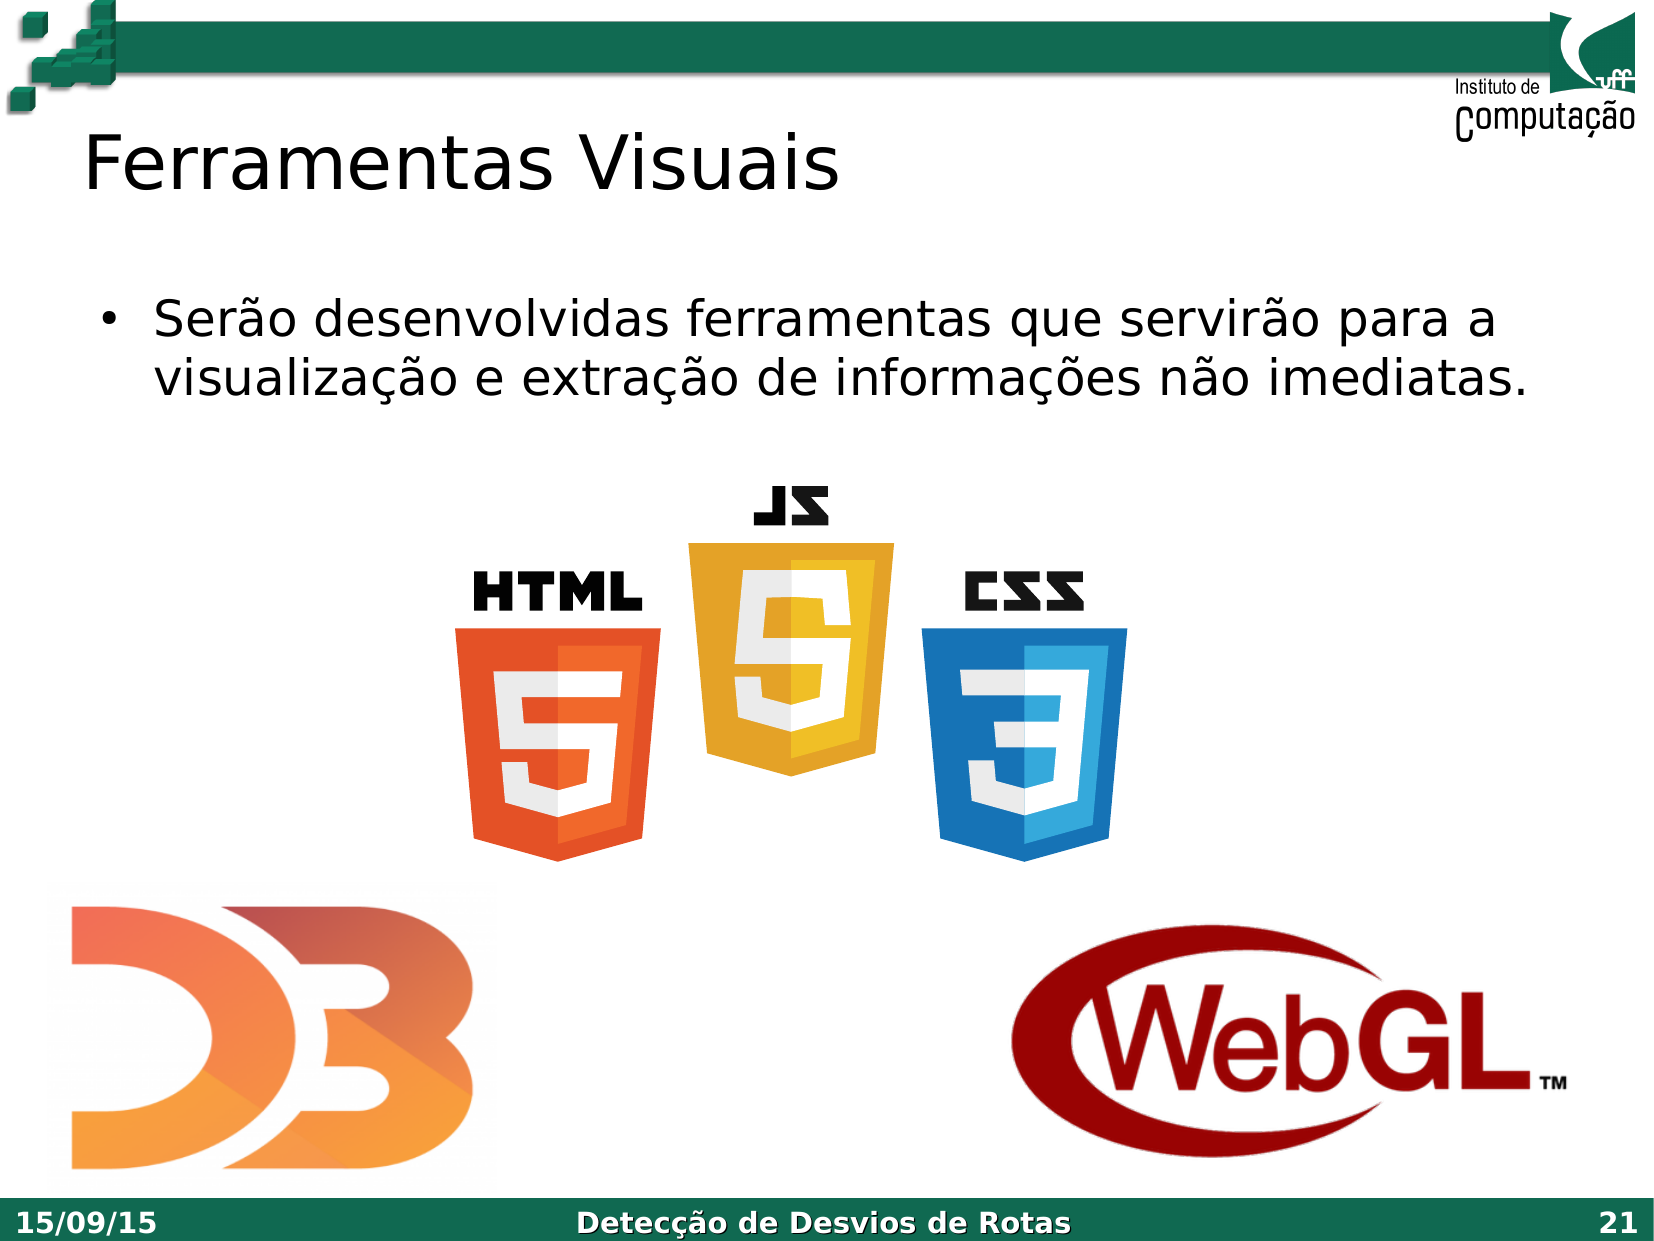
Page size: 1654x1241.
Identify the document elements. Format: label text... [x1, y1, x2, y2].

list Serão desenvolvidas ferramentas que servirão para a visualização e extração de informações não imediatas. [82, 290, 1571, 1010]
picture [980, 913, 1595, 1170]
picture [47, 470, 1146, 1193]
picture [0, 1198, 1654, 1241]
picture [0, 0, 1654, 166]
title Ferramentas Visuais [82, 70, 1571, 257]
